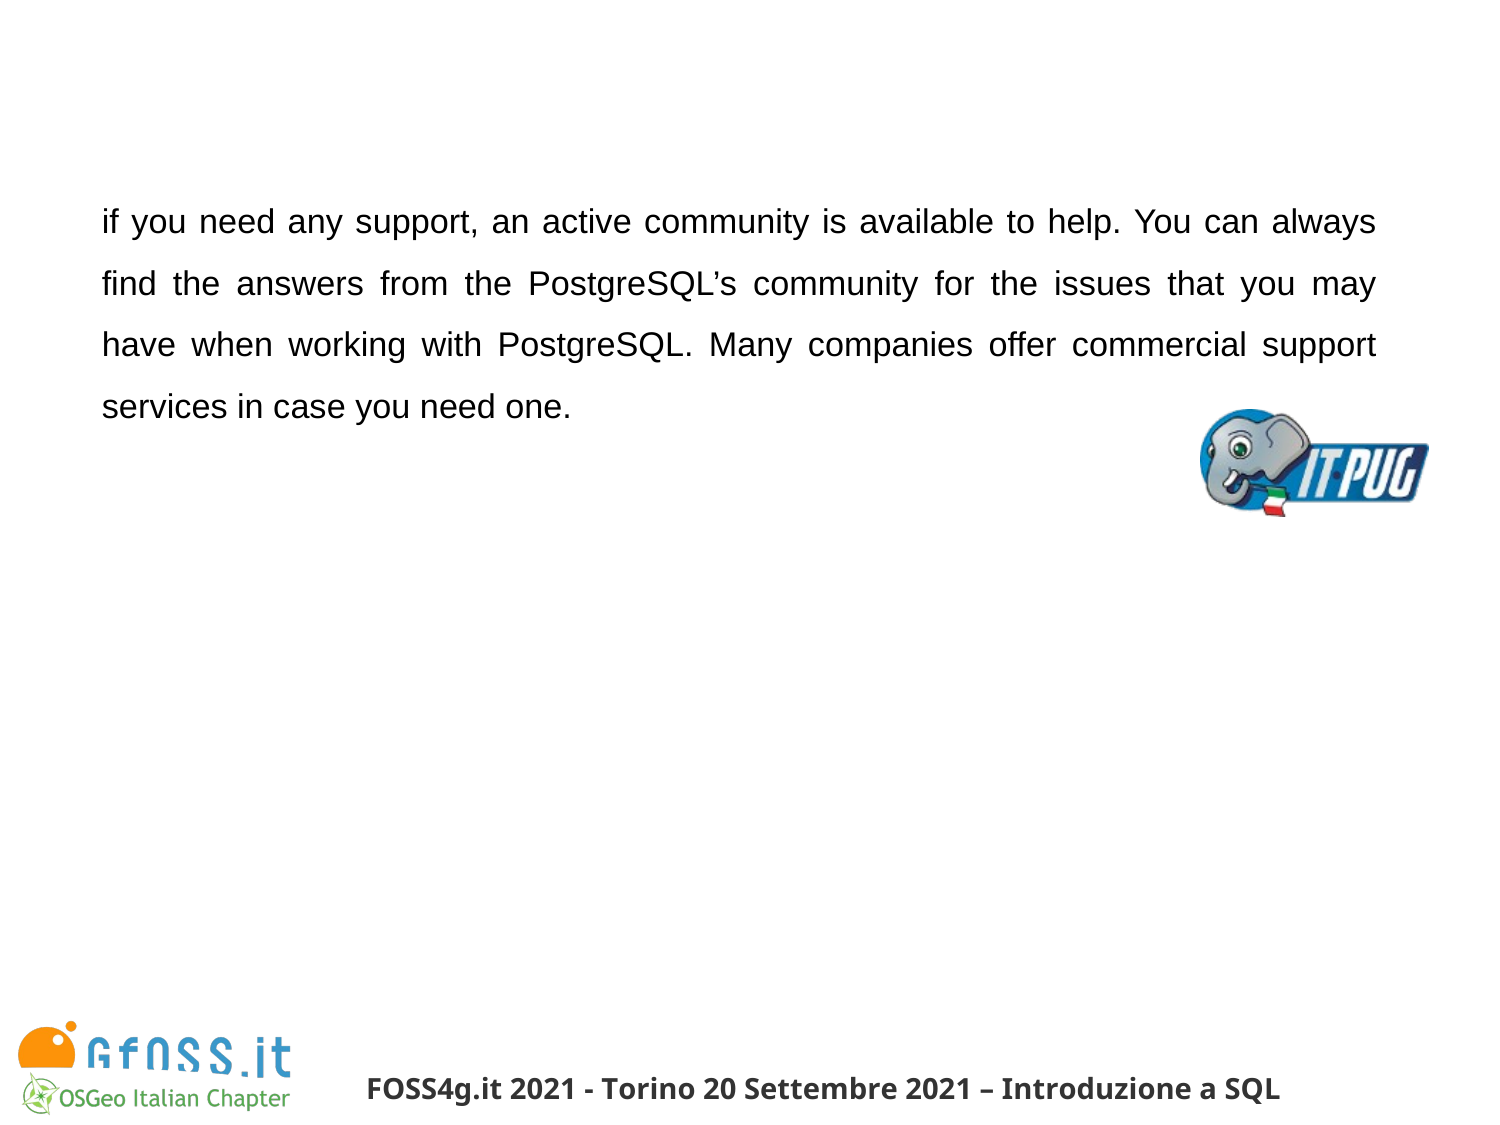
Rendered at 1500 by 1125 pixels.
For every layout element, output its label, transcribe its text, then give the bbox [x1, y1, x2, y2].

text_box if you need any support, an active community is available to help. You can always find the answers from the PostgreSQL’s community for the issues that you may have when working with PostgreSQL. Many companies offer commercial support services in case you need one. [42, 171, 1436, 433]
picture [1200, 409, 1429, 517]
picture [0, 1009, 308, 1125]
